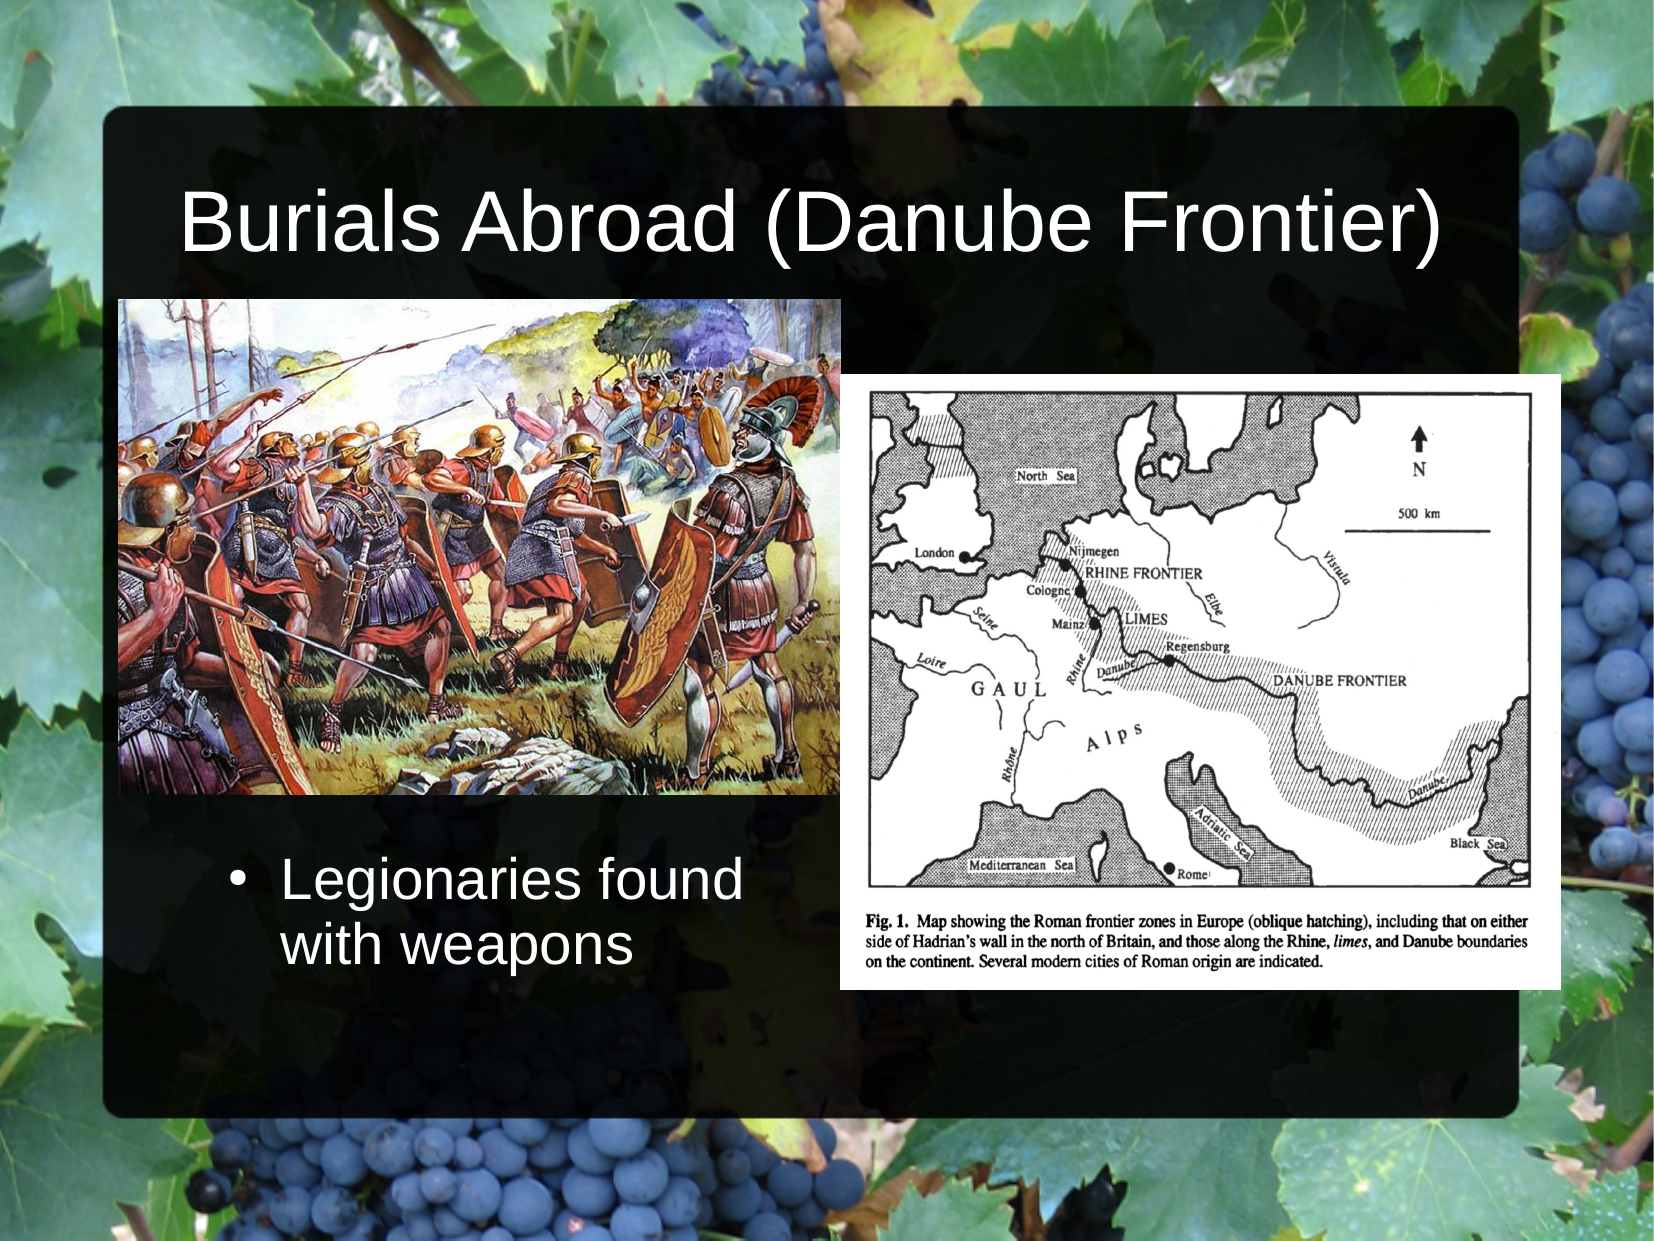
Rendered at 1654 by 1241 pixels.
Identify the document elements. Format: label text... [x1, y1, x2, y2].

list Legionaries found with weapons [210, 847, 844, 1186]
picture [0, 0, 1654, 1241]
title Burials Abroad (Danube Frontier) [118, 117, 1506, 325]
